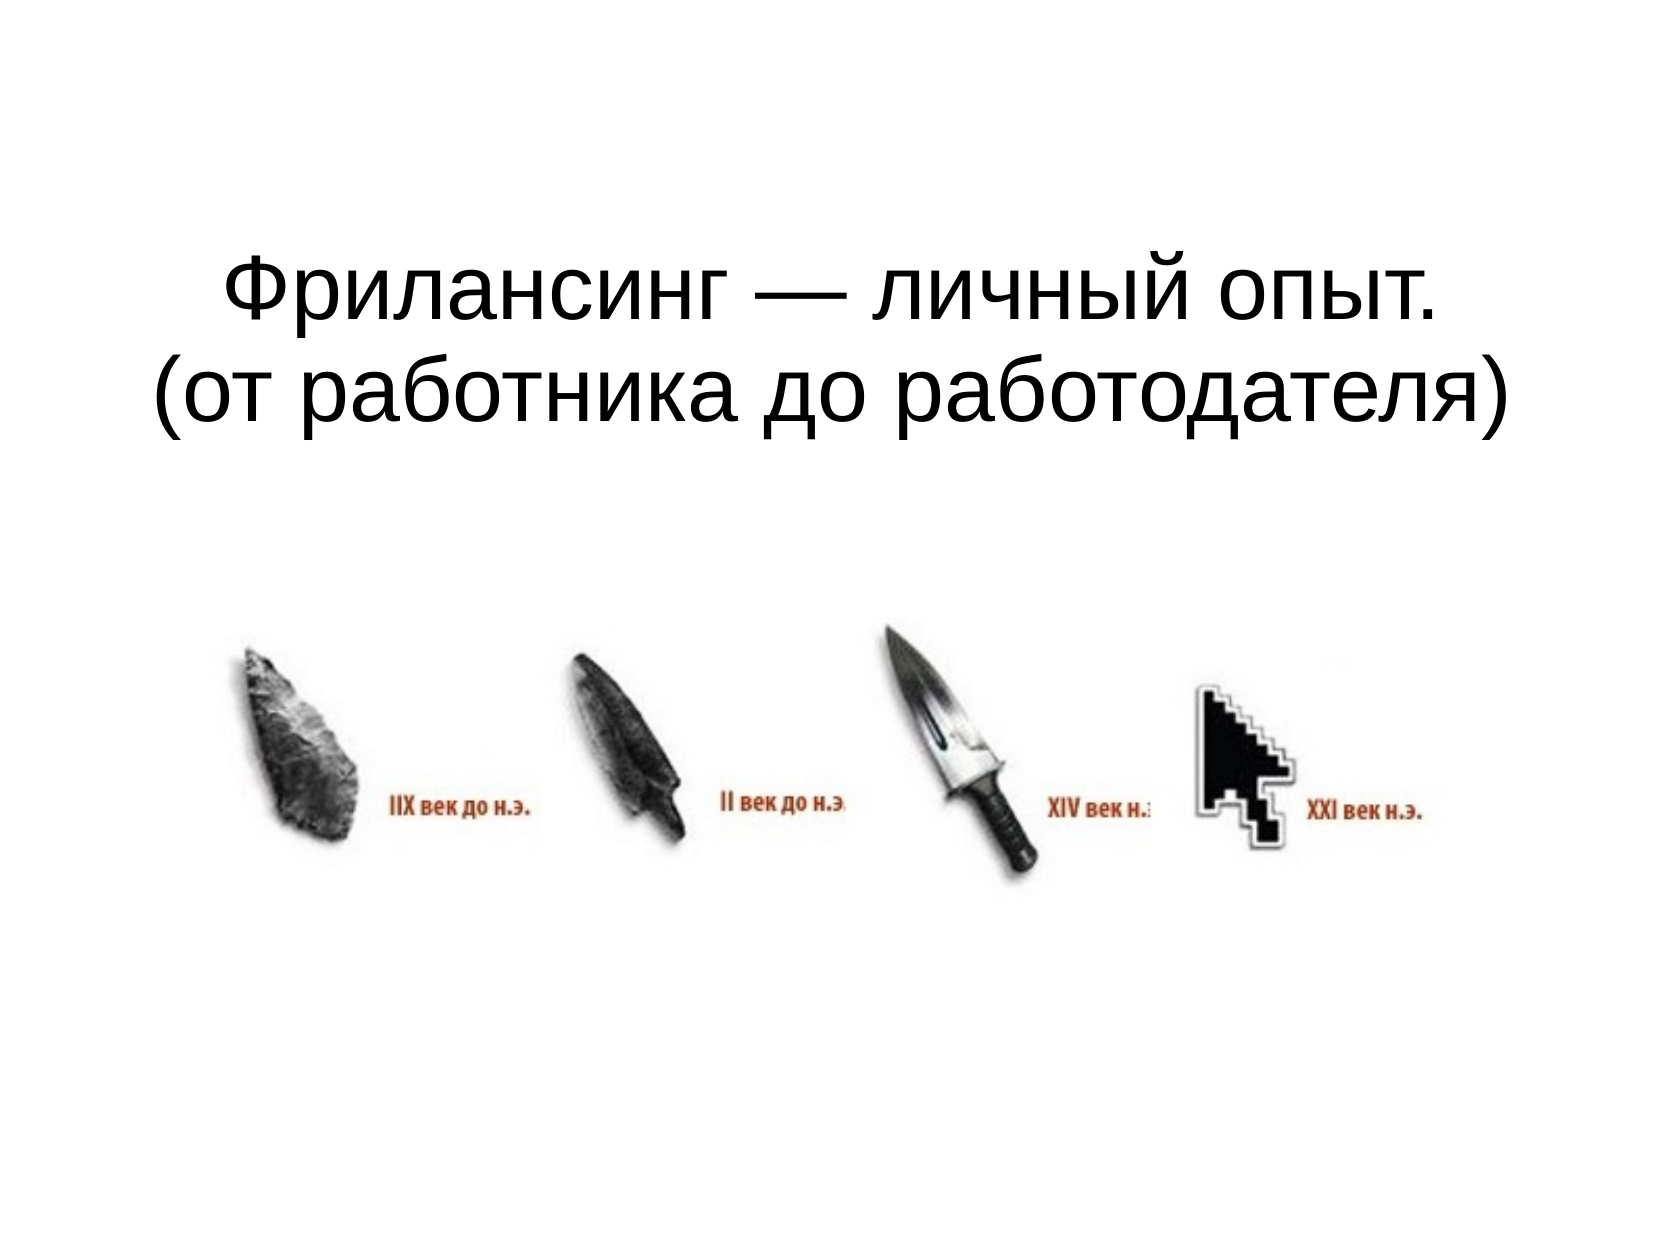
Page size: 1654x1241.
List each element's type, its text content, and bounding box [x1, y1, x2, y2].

title Фрилансинг — личный опыт. (от работника до работодателя) [88, 236, 1577, 442]
picture [206, 617, 1449, 916]
